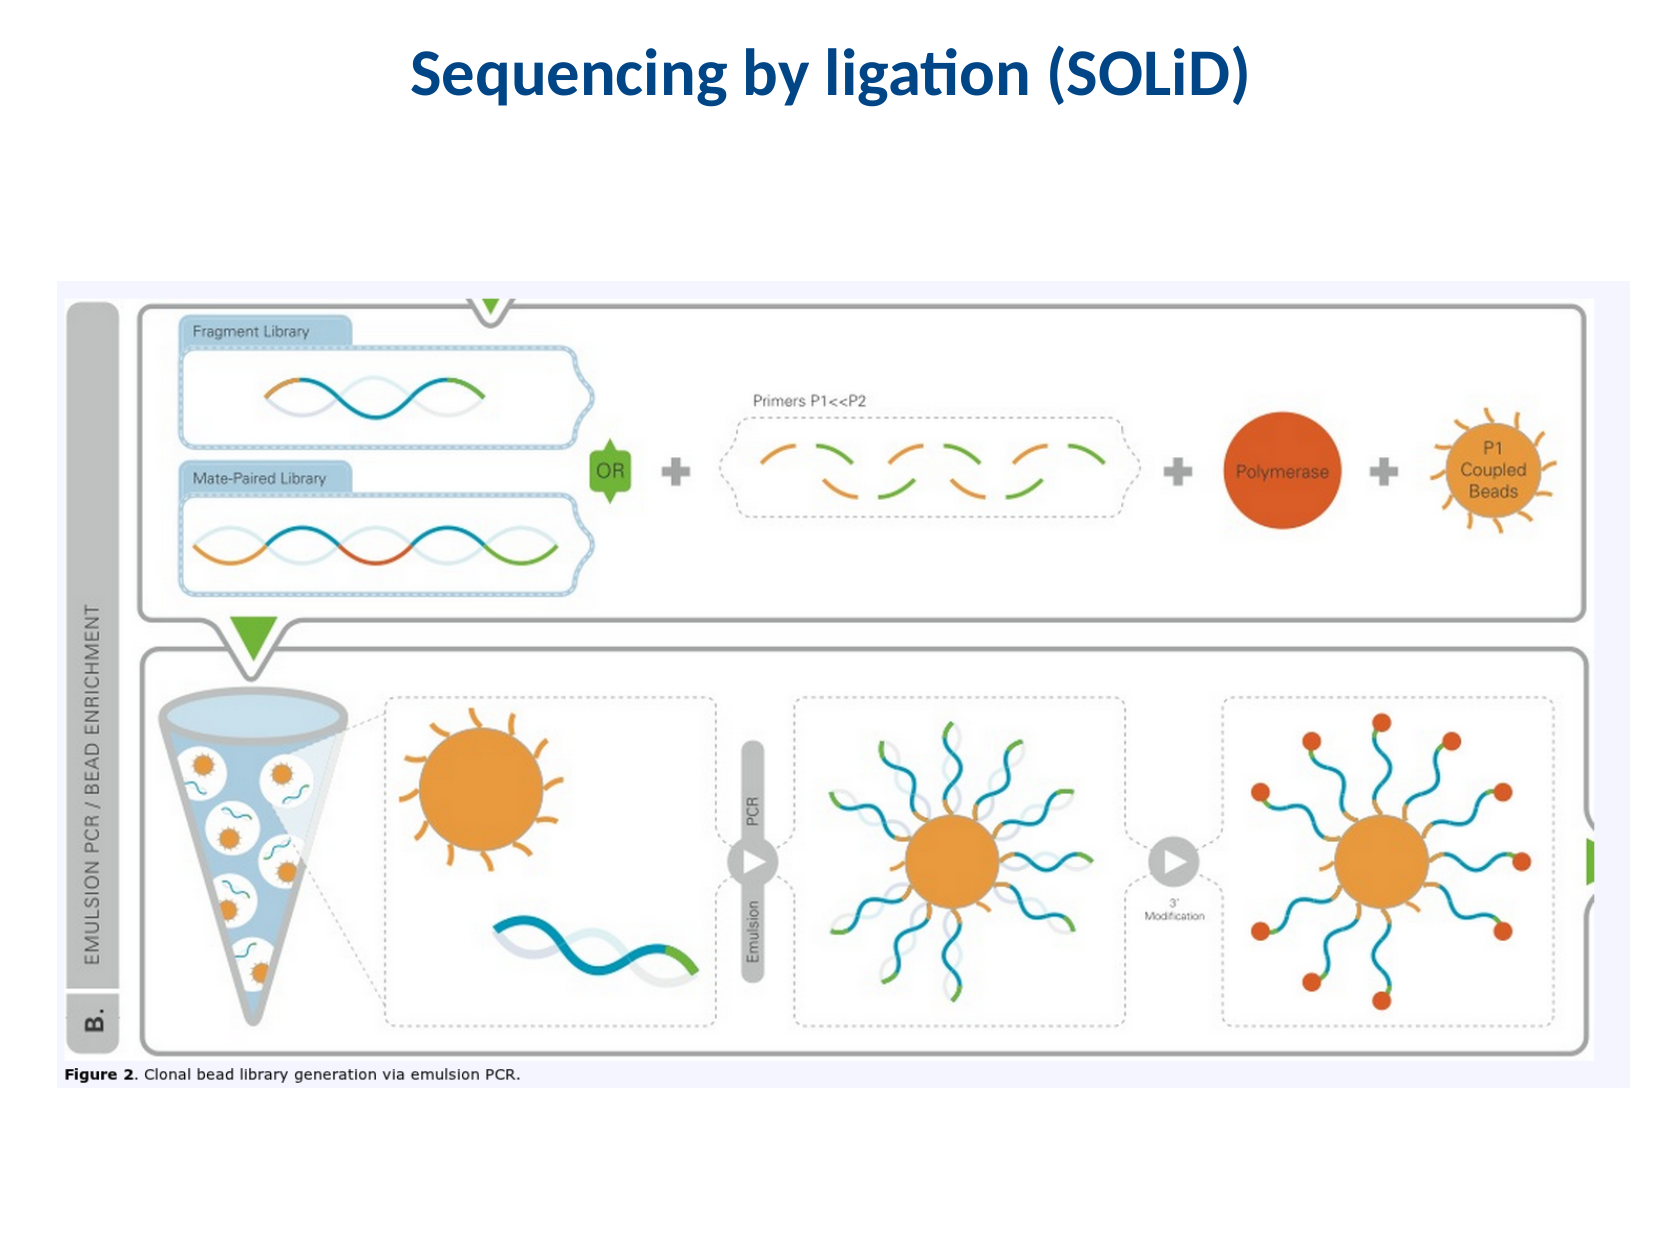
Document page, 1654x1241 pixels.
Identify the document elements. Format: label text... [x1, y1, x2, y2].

picture [57, 281, 1630, 1088]
title Sequencing by ligation (SOLiD) [86, 0, 1576, 158]
